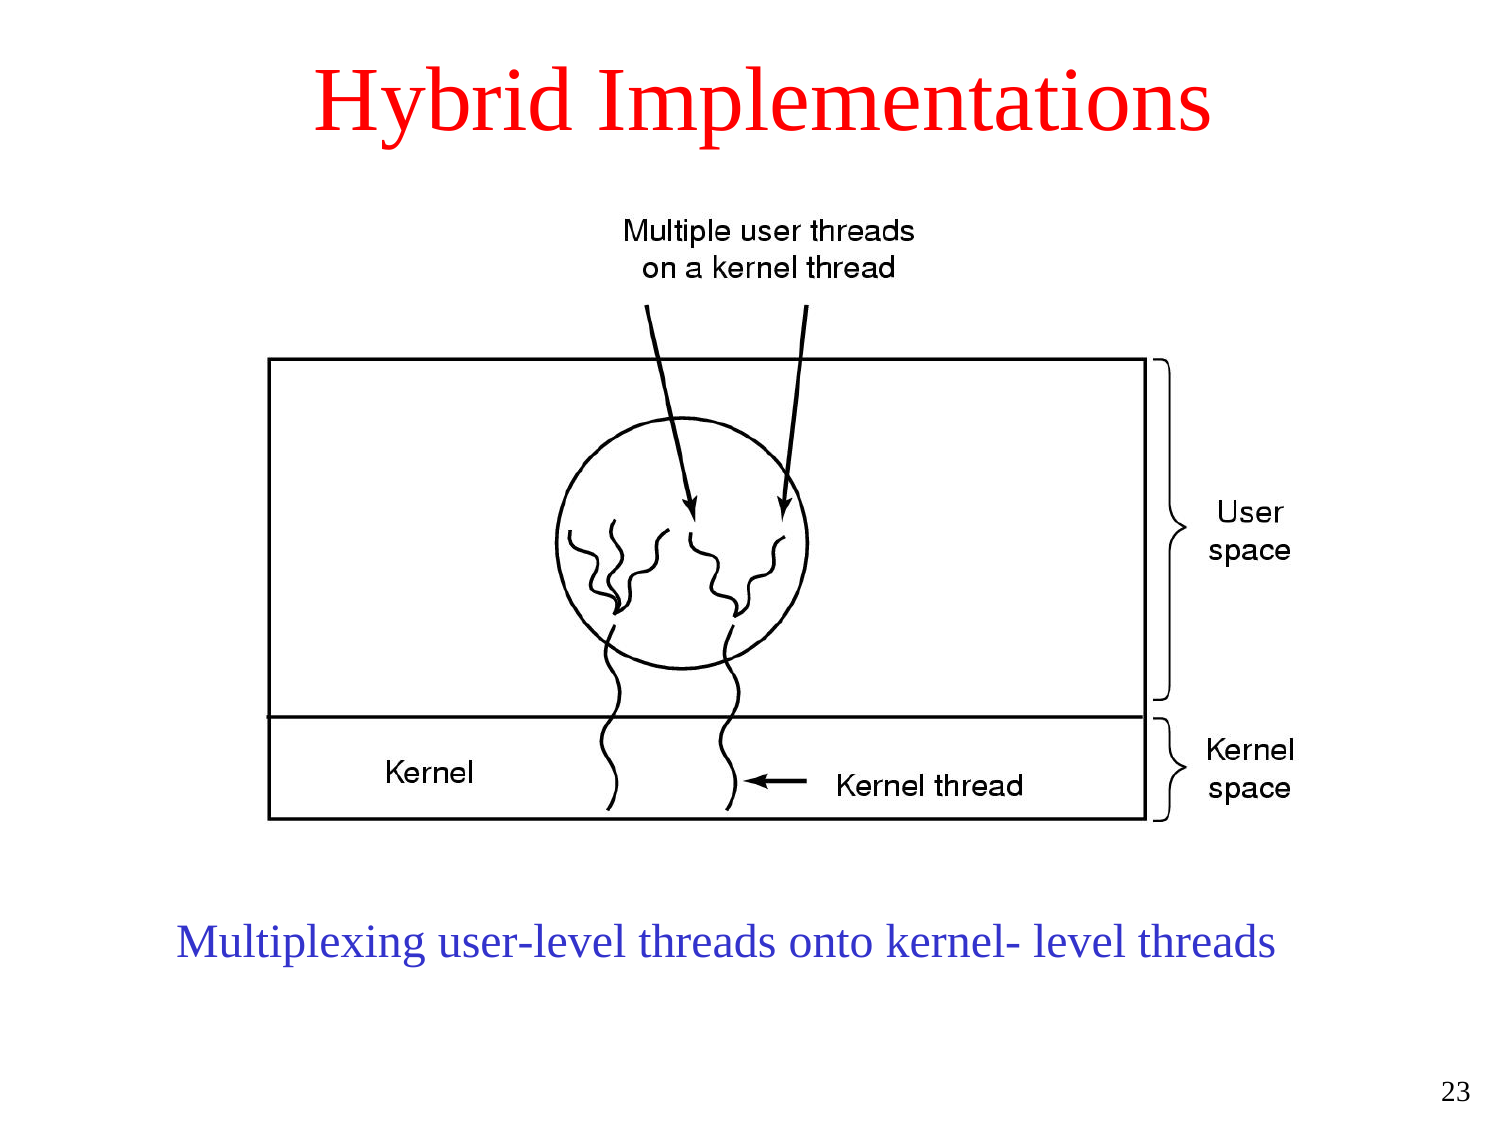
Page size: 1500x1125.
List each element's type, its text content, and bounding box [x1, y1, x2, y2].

text_box Hybrid Implementations [126, 0, 1402, 188]
text_box Multiplexing user-level threads onto kernel- level threads [112, 901, 1388, 1000]
text_box <number> [1404, 1064, 1486, 1125]
picture [264, 204, 1302, 825]
